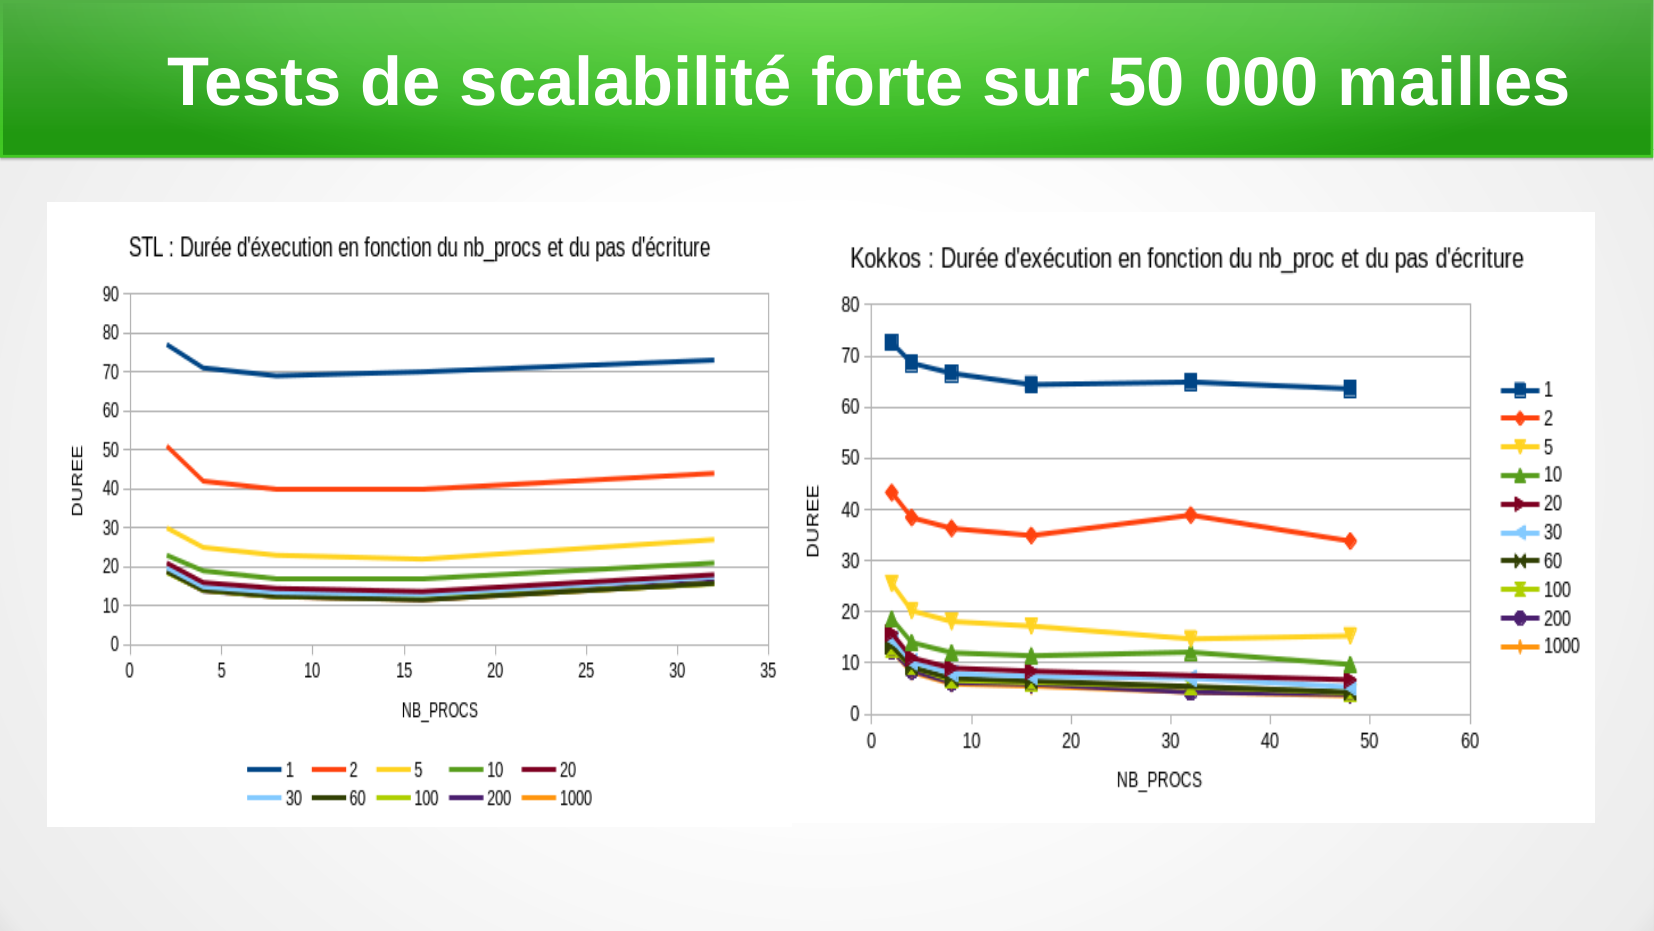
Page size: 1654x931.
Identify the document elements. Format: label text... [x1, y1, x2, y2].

text_box Tests de scalabilité forte sur 50 000 mailles [23, 35, 1642, 204]
picture [47, 204, 1595, 827]
